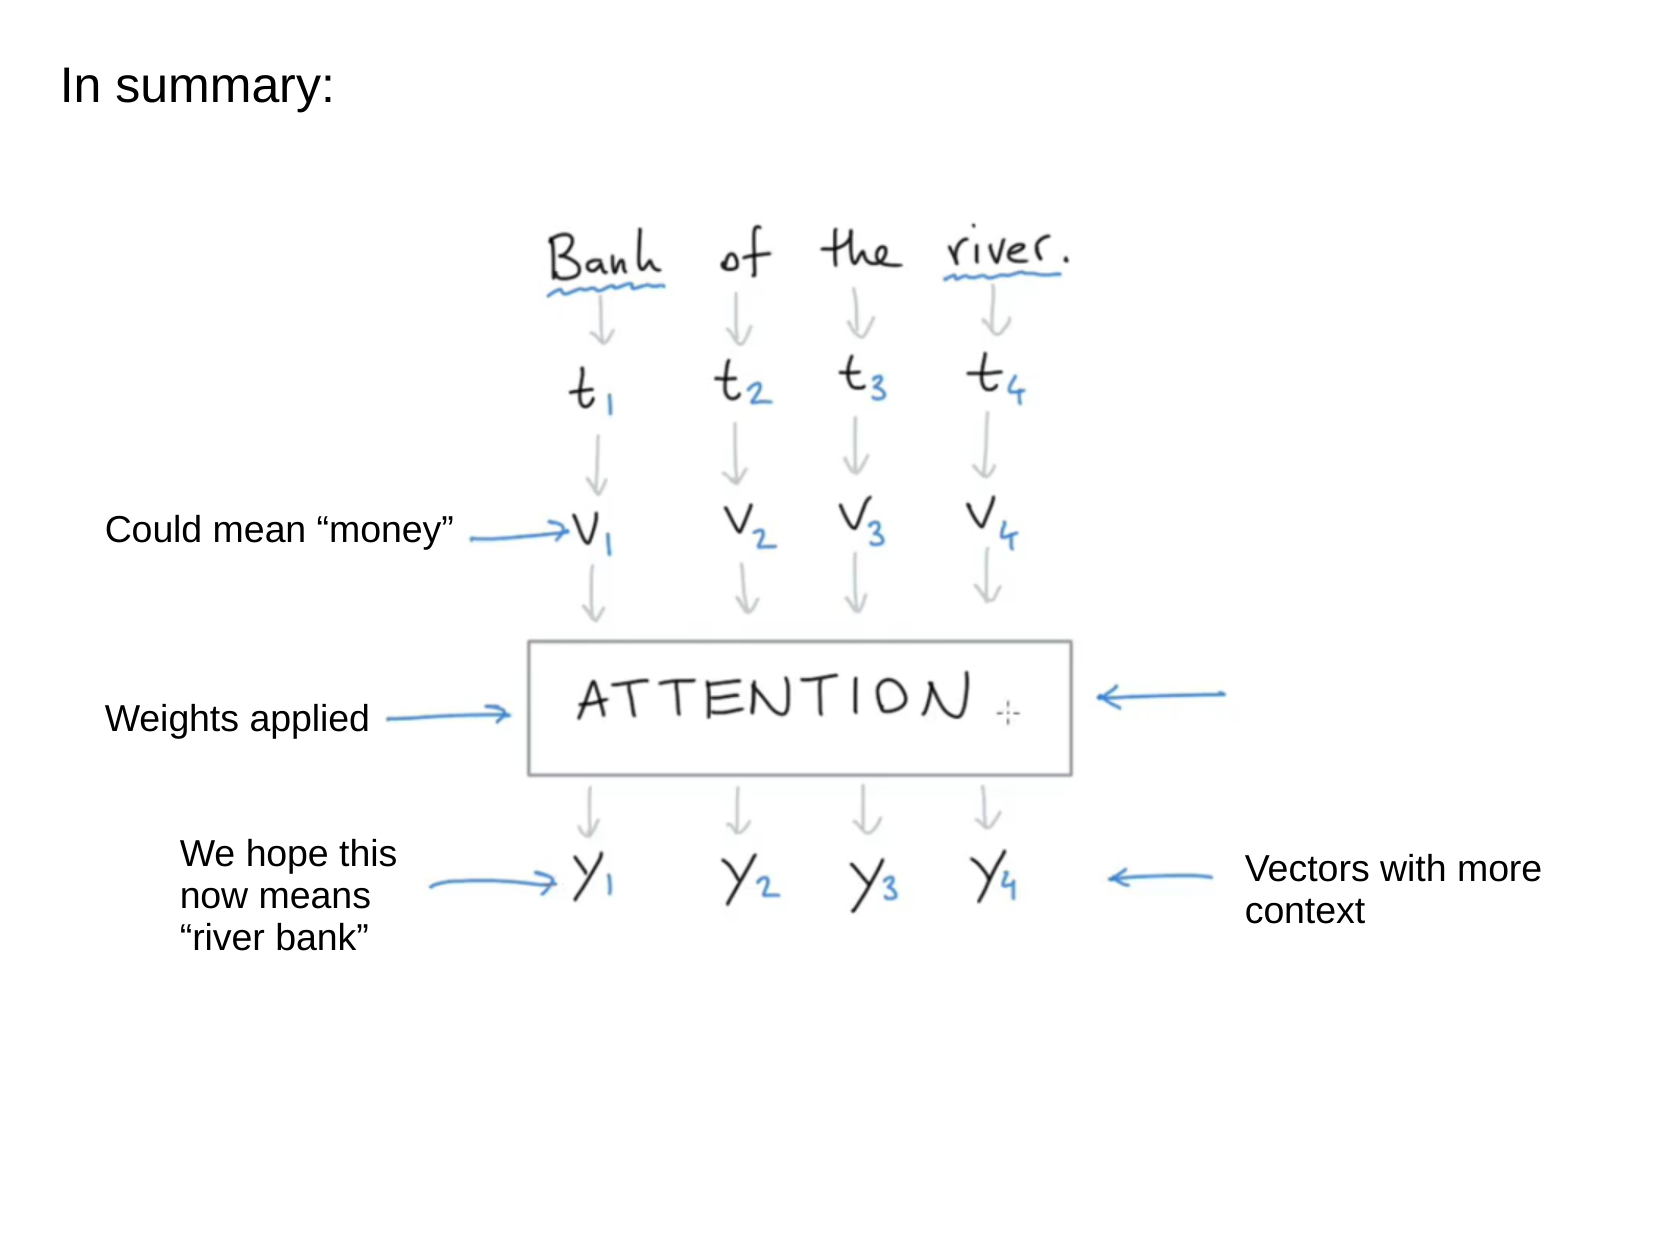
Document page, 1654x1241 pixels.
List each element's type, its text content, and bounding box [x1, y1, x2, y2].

picture [331, 149, 1261, 983]
text_box In summary: [45, 49, 916, 121]
text_box Could mean “money” [90, 501, 481, 601]
text_box We hope this now means “river bank” [165, 825, 481, 966]
text_box Weights applied [90, 690, 451, 789]
text_box Vectors with more context [1230, 840, 1561, 939]
